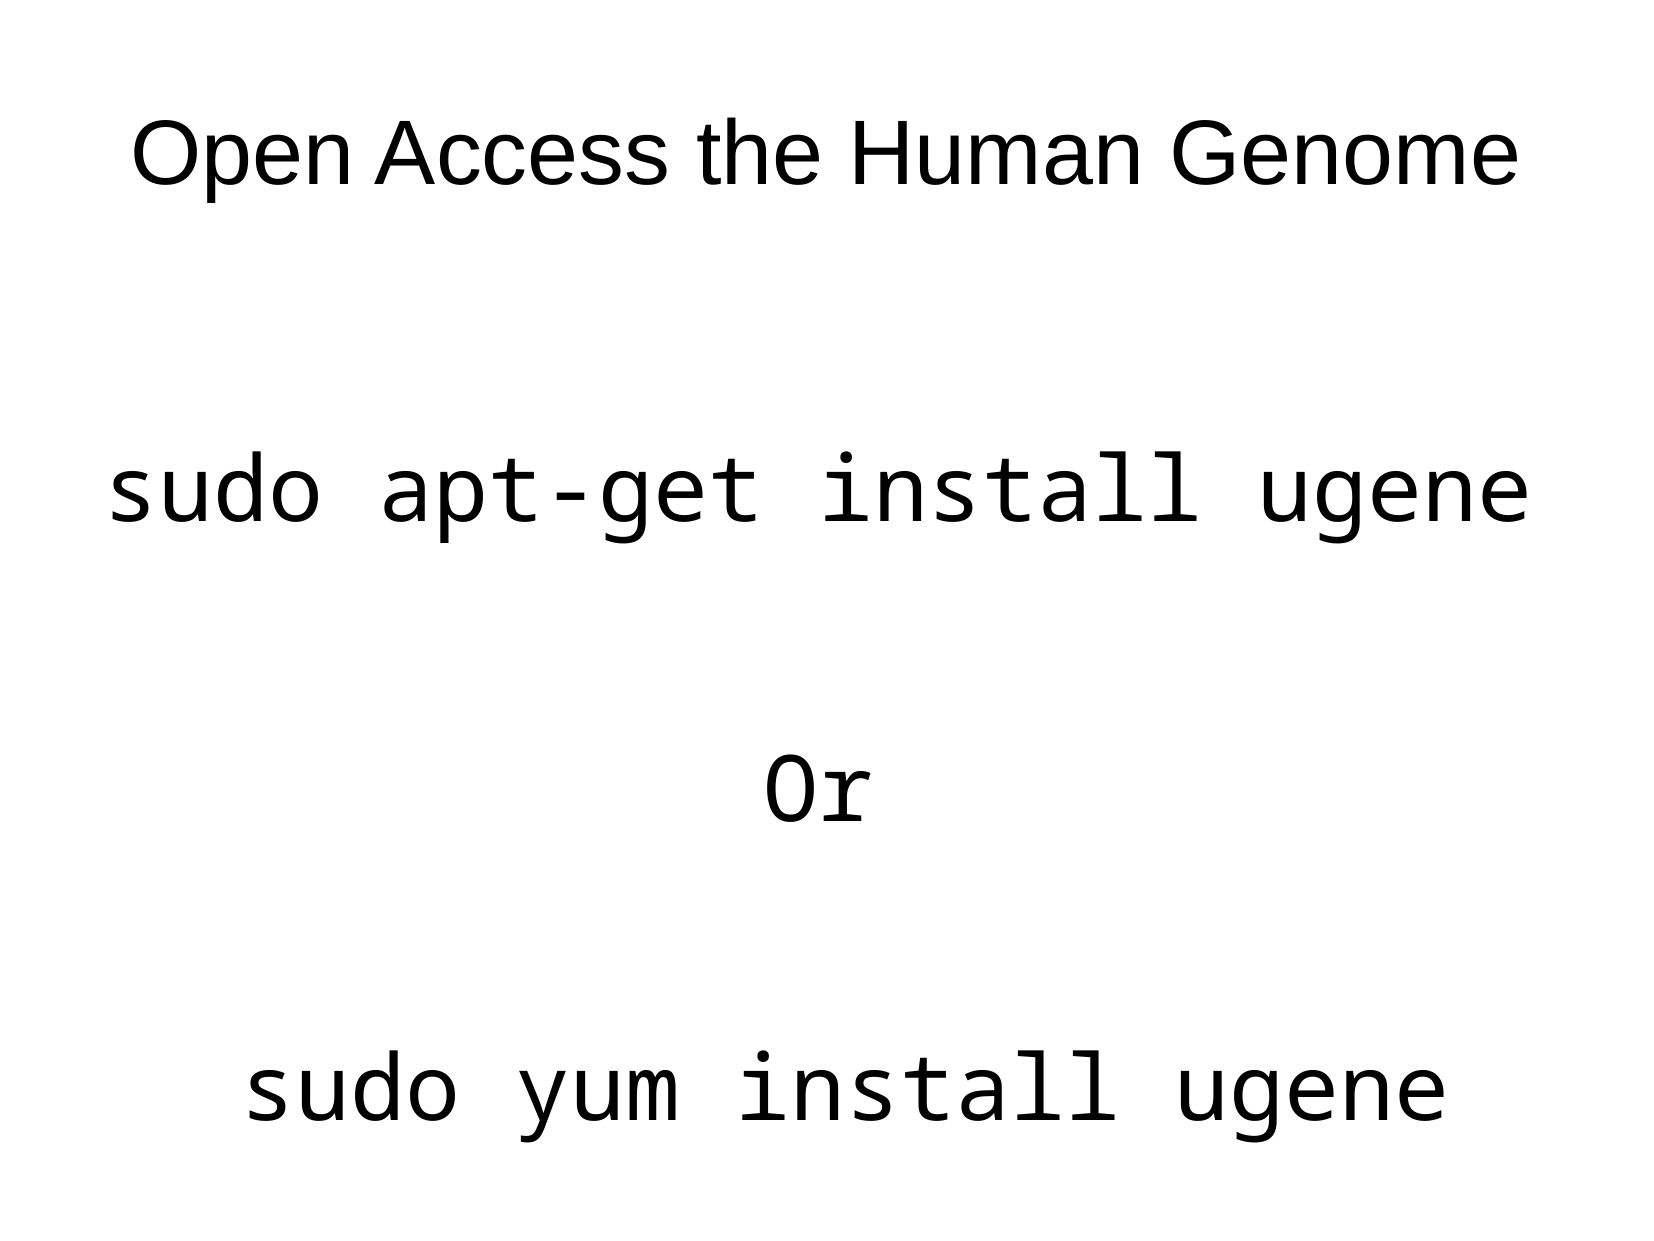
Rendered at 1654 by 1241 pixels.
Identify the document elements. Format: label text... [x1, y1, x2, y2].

text_box sudo apt-get install ugene Or sudo yum install ugene [49, 416, 1587, 1062]
title Open Access the Human Genome [82, 49, 1571, 257]
